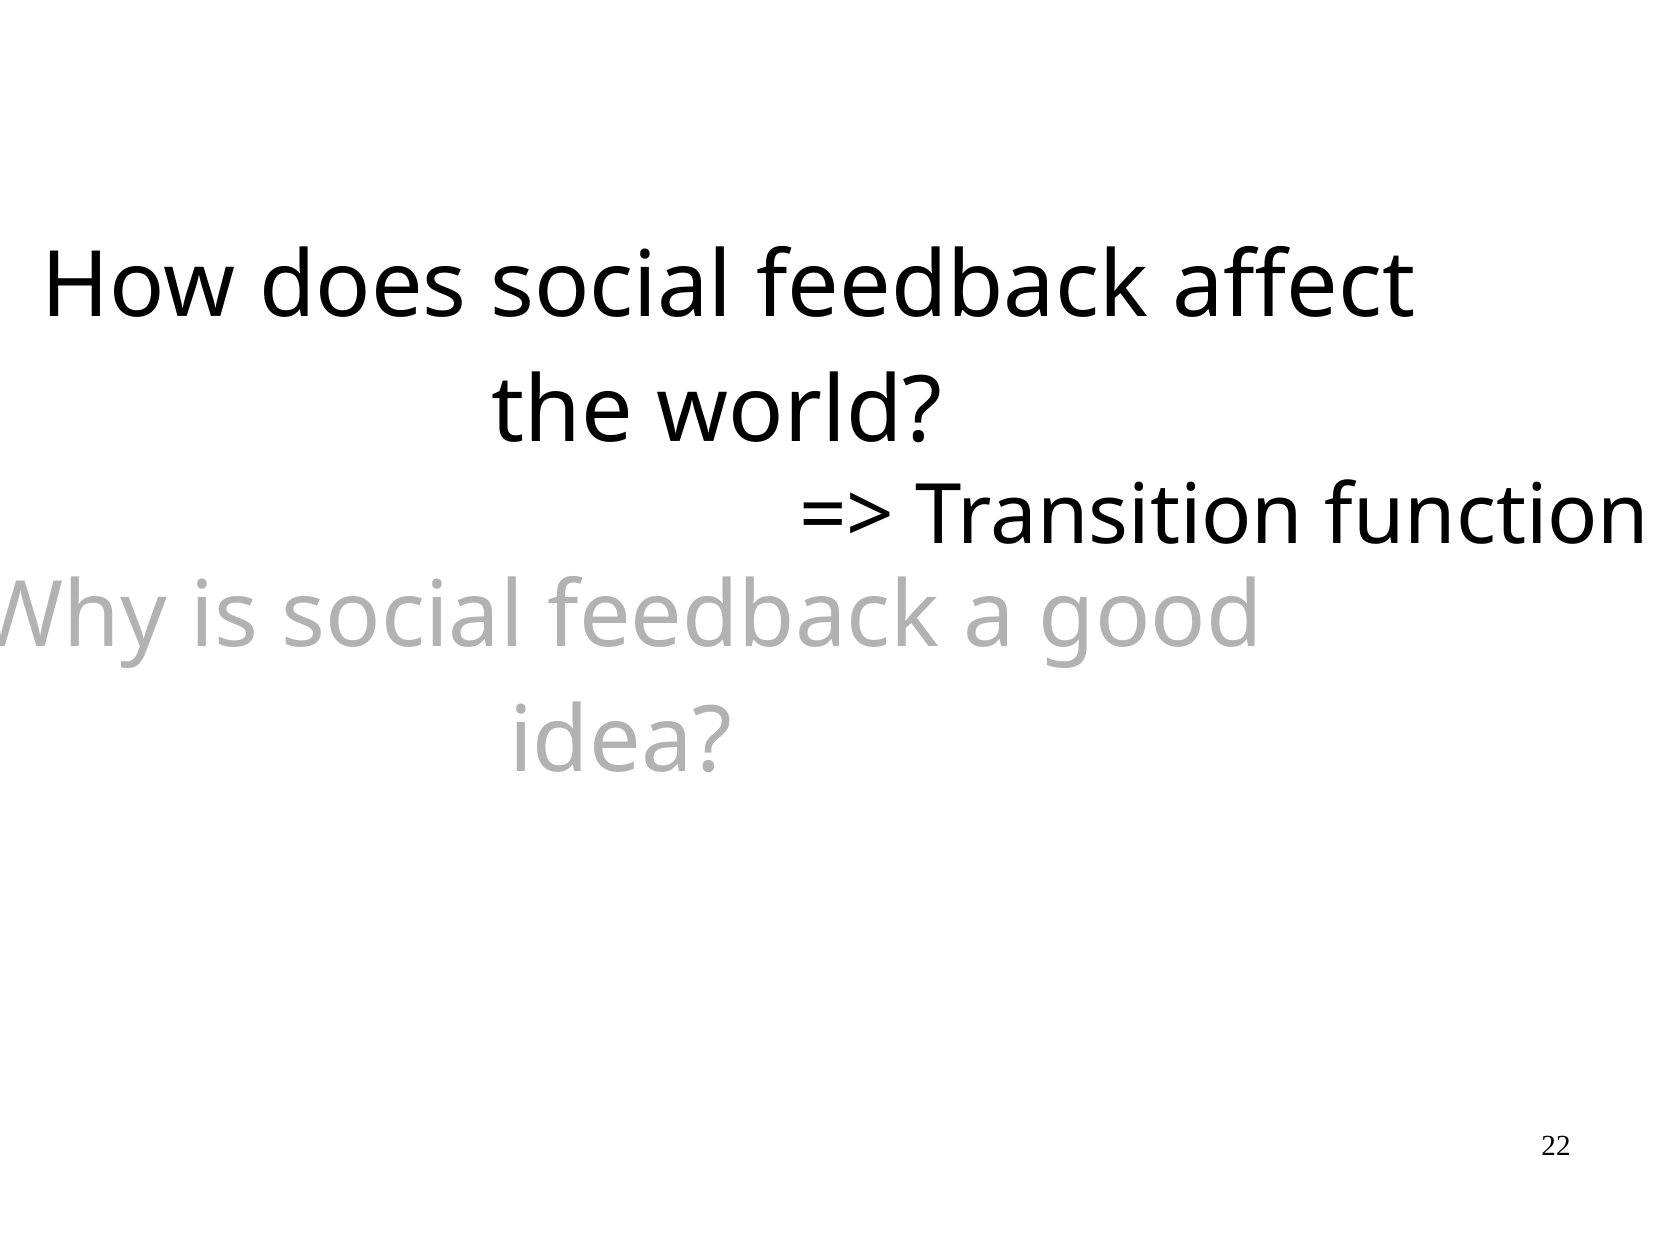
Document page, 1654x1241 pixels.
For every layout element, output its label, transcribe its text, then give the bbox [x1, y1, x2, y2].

text_box => Transition function [784, 447, 1396, 576]
title Why is social feedback a good idea? [0, 570, 1366, 778]
title How does social feedback affect the world? [0, 240, 1474, 448]
